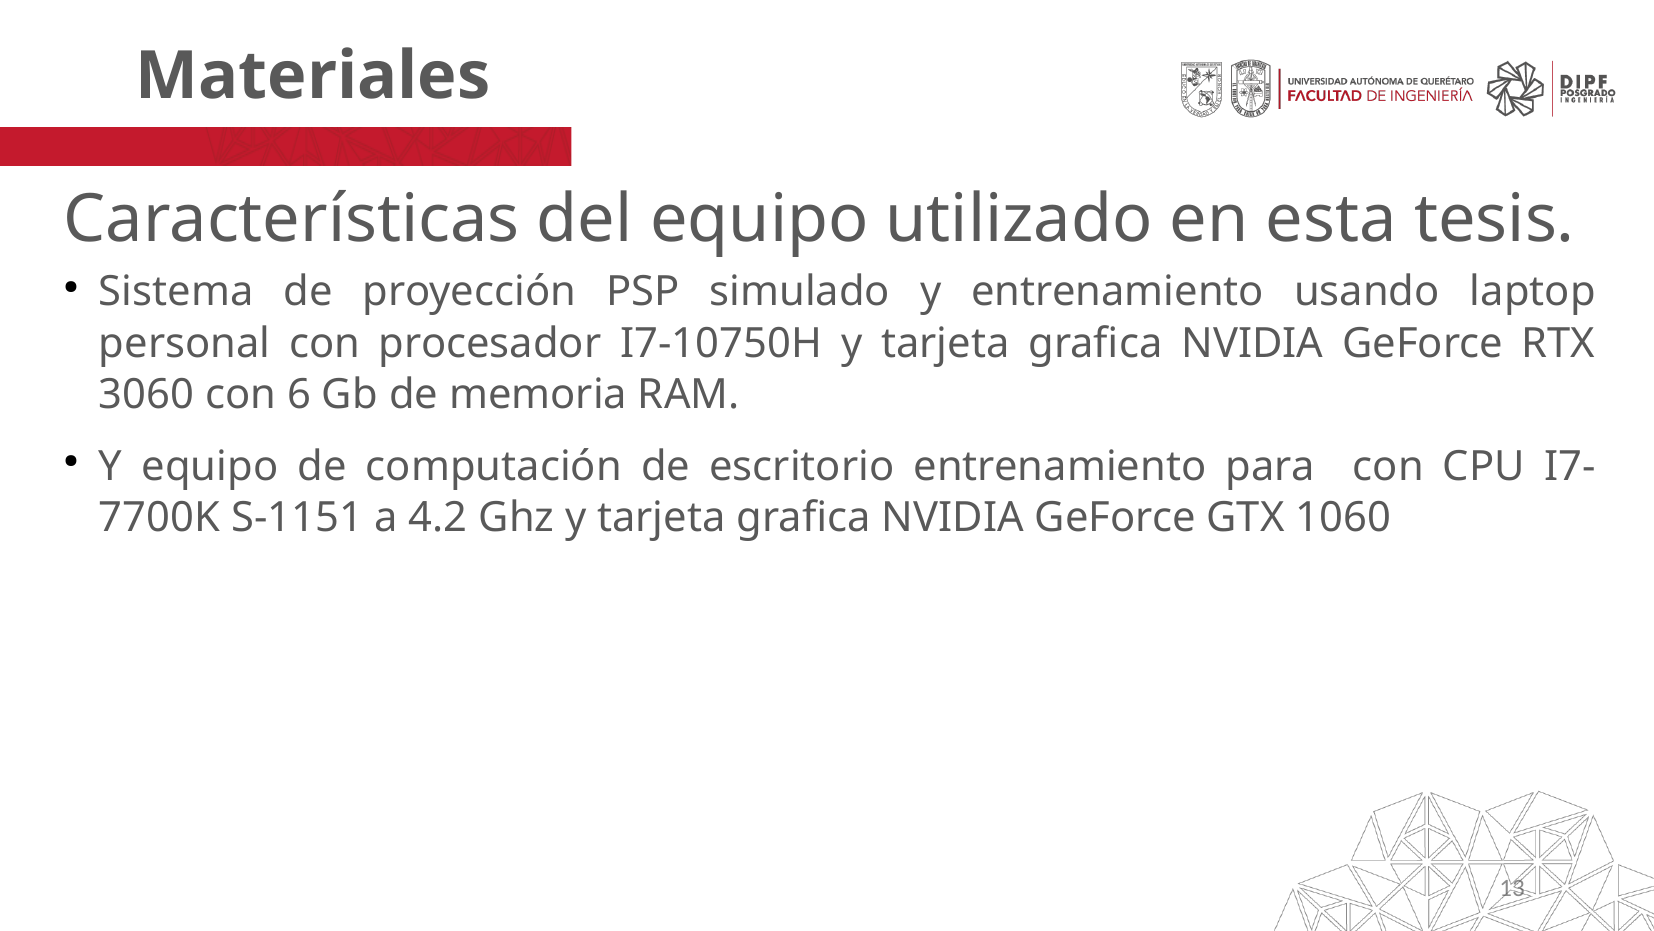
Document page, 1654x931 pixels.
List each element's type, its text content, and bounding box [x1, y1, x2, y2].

text_box Materiales [54, 11, 572, 127]
picture [1176, 54, 1620, 133]
picture [1257, 781, 1654, 931]
text_box Sistema de proyección PSP simulado y entrenamiento usando laptop personal con procesador I7-10750H y tarjeta grafica NVIDIA GeForce RTX 3060 con 6 Gb de memoria RAM. Y equipo de computación de escritorio entrenamiento para con CPU I7-7700K S-1151 a 4.2 Ghz y tarjeta grafica NVIDIA GeForce GTX 1060 [48, 258, 1612, 517]
text_box Características del equipo utilizado en esta tesis. [48, 168, 1612, 258]
picture [0, 127, 572, 166]
